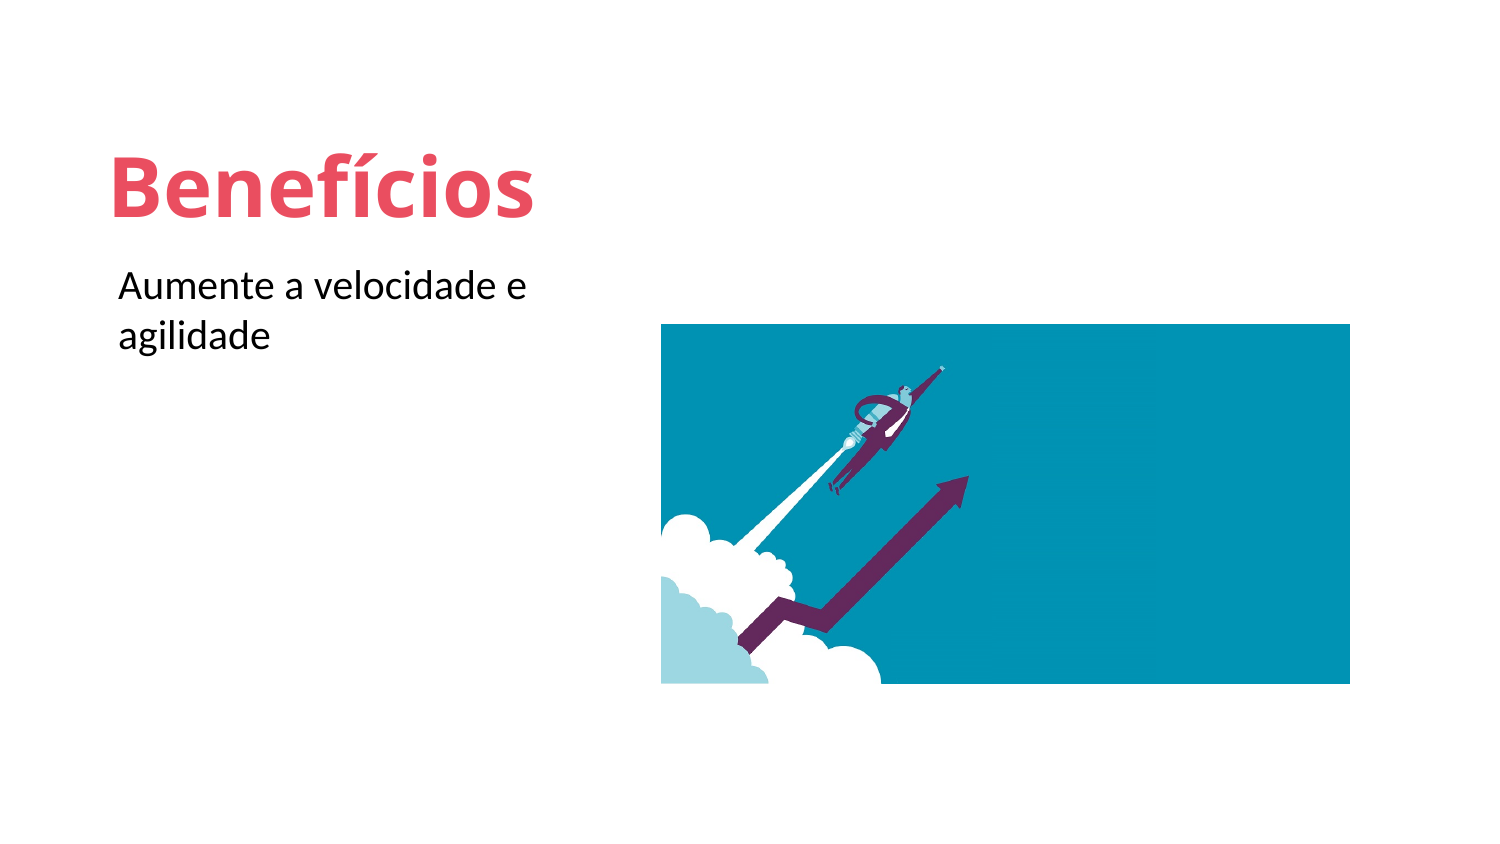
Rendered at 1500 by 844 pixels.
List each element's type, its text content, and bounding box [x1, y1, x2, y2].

picture [661, 324, 1155, 684]
text_box Benefícios [92, 104, 1408, 243]
text_box Aumente a velocidade e agilidade [103, 242, 565, 766]
